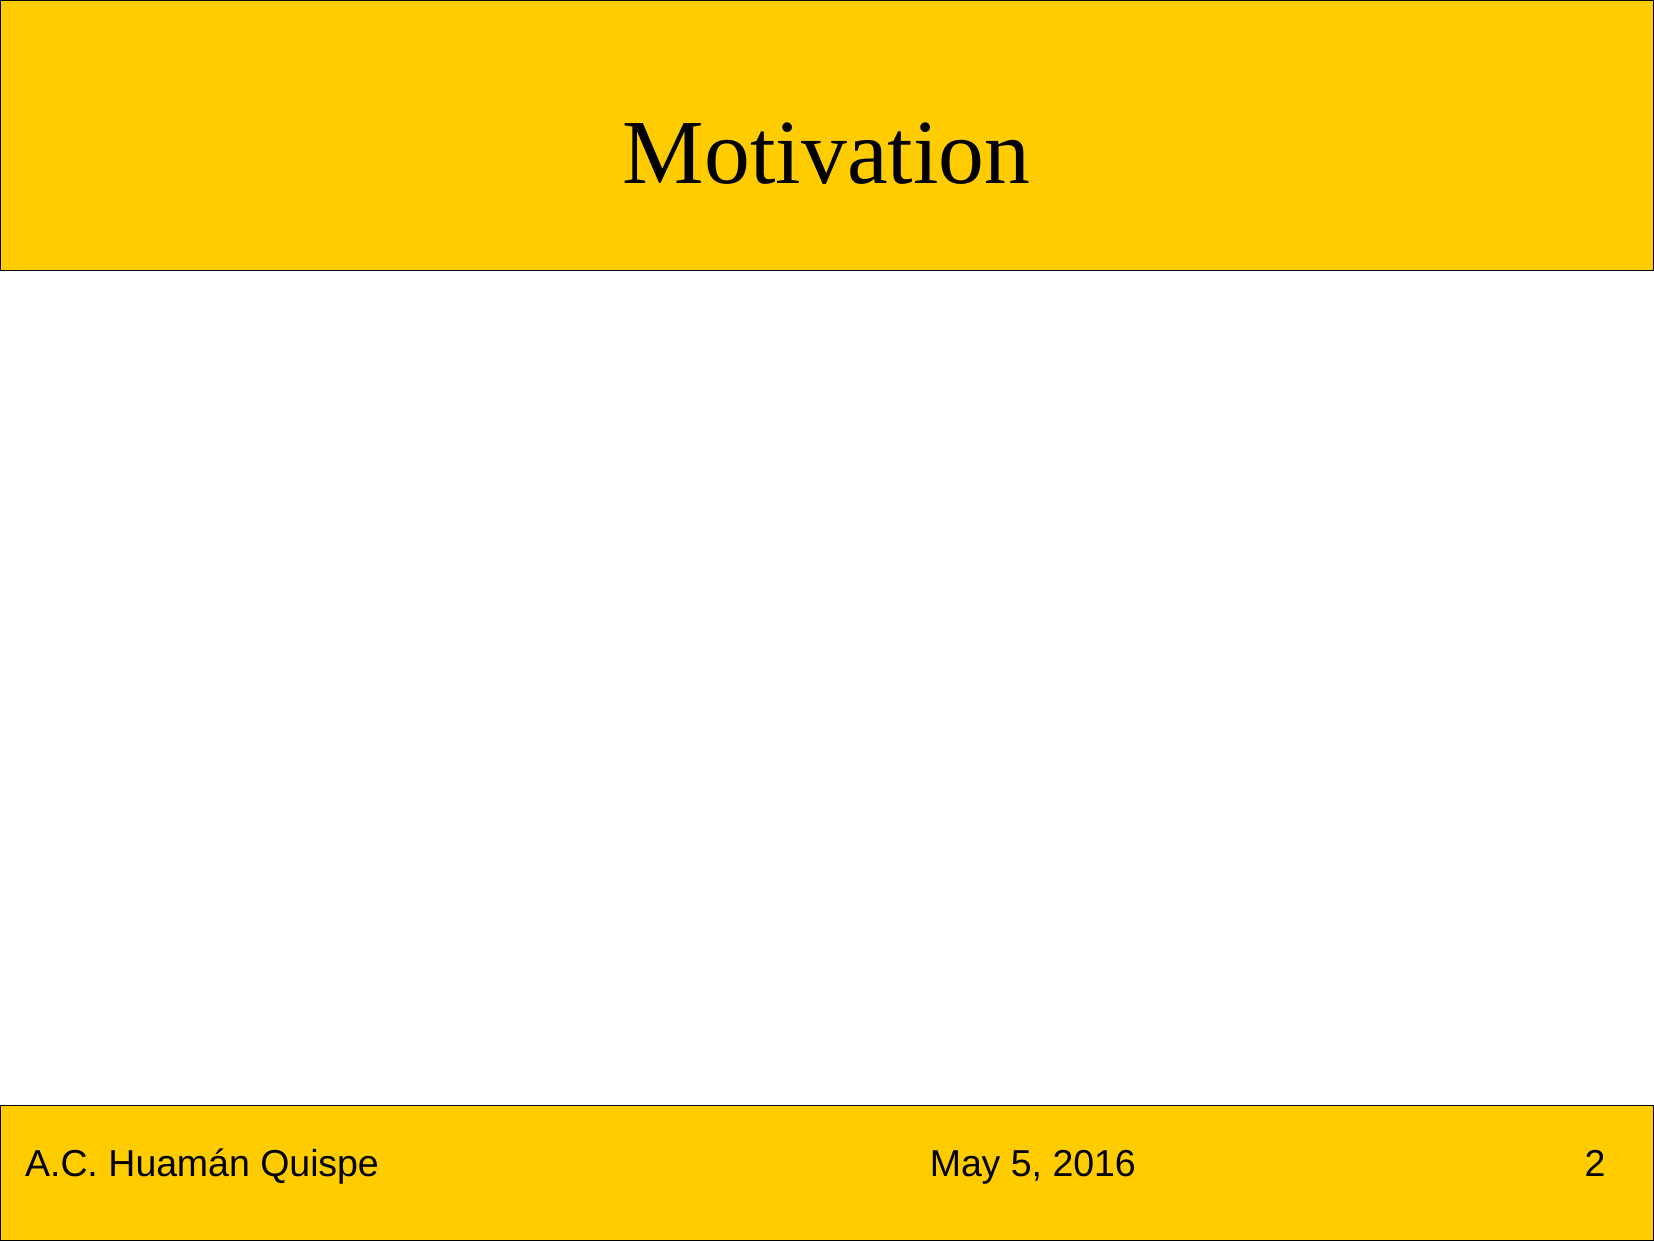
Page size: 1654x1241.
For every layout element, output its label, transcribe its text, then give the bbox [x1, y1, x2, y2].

title Motivation [82, 49, 1571, 257]
